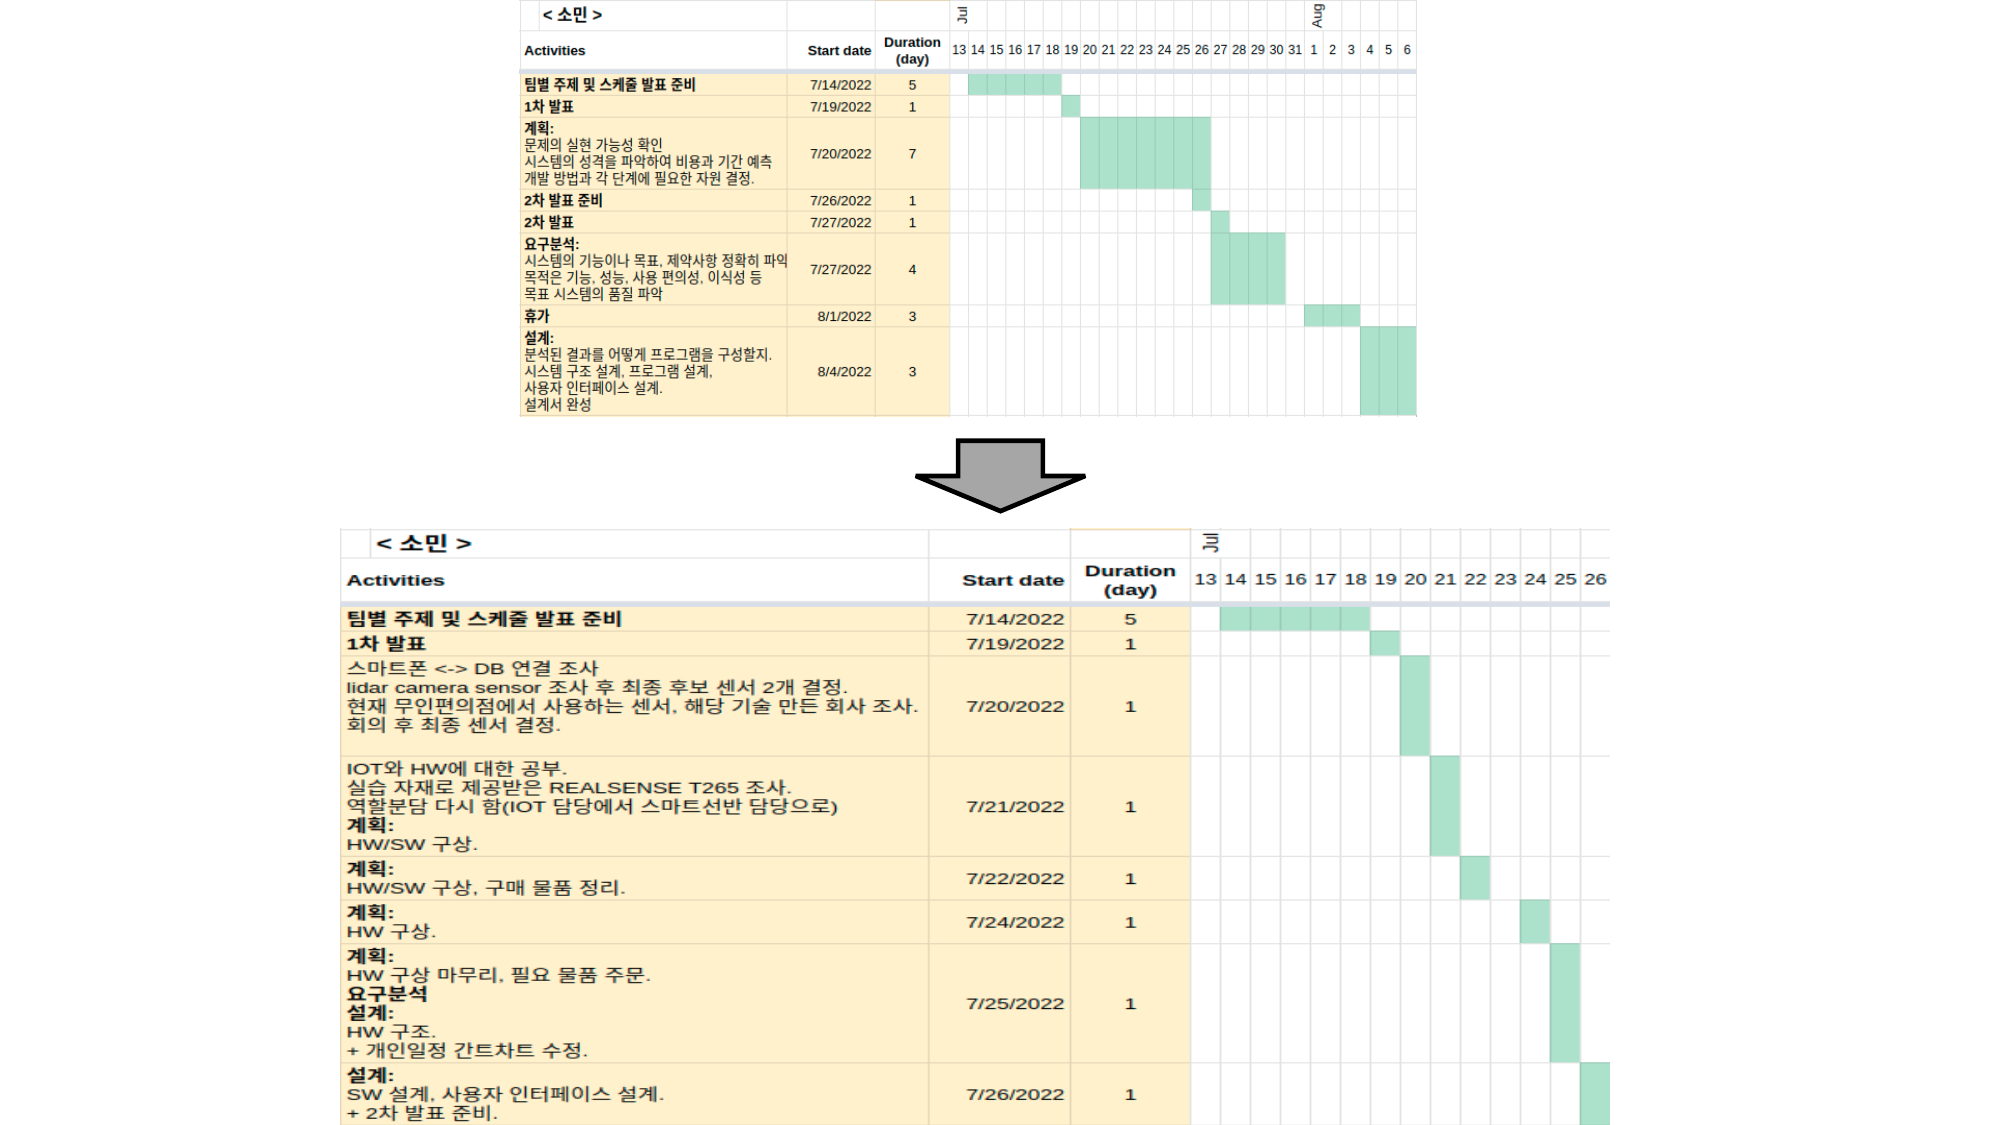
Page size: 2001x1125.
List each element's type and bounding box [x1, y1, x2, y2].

text_box [915, 440, 1086, 512]
picture [519, 0, 1417, 417]
picture [340, 528, 1610, 1125]
